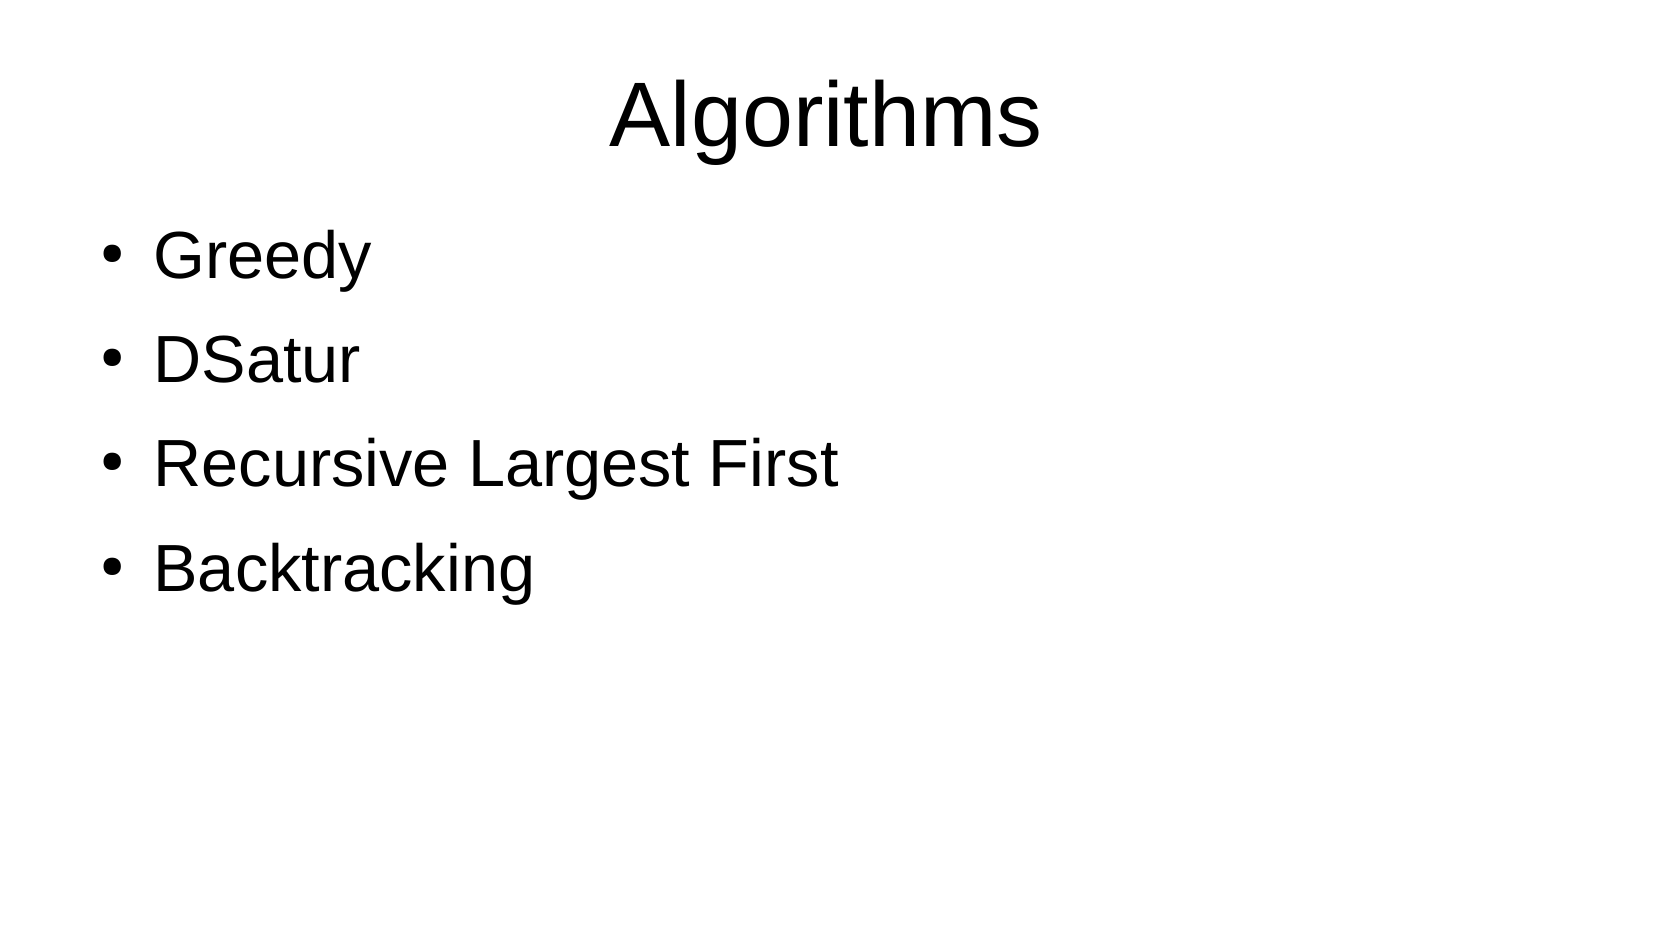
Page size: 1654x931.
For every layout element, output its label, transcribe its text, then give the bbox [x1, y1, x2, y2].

list Greedy DSatur Recursive Largest First Backtracking [82, 217, 1571, 758]
title Algorithms [82, 37, 1571, 193]
